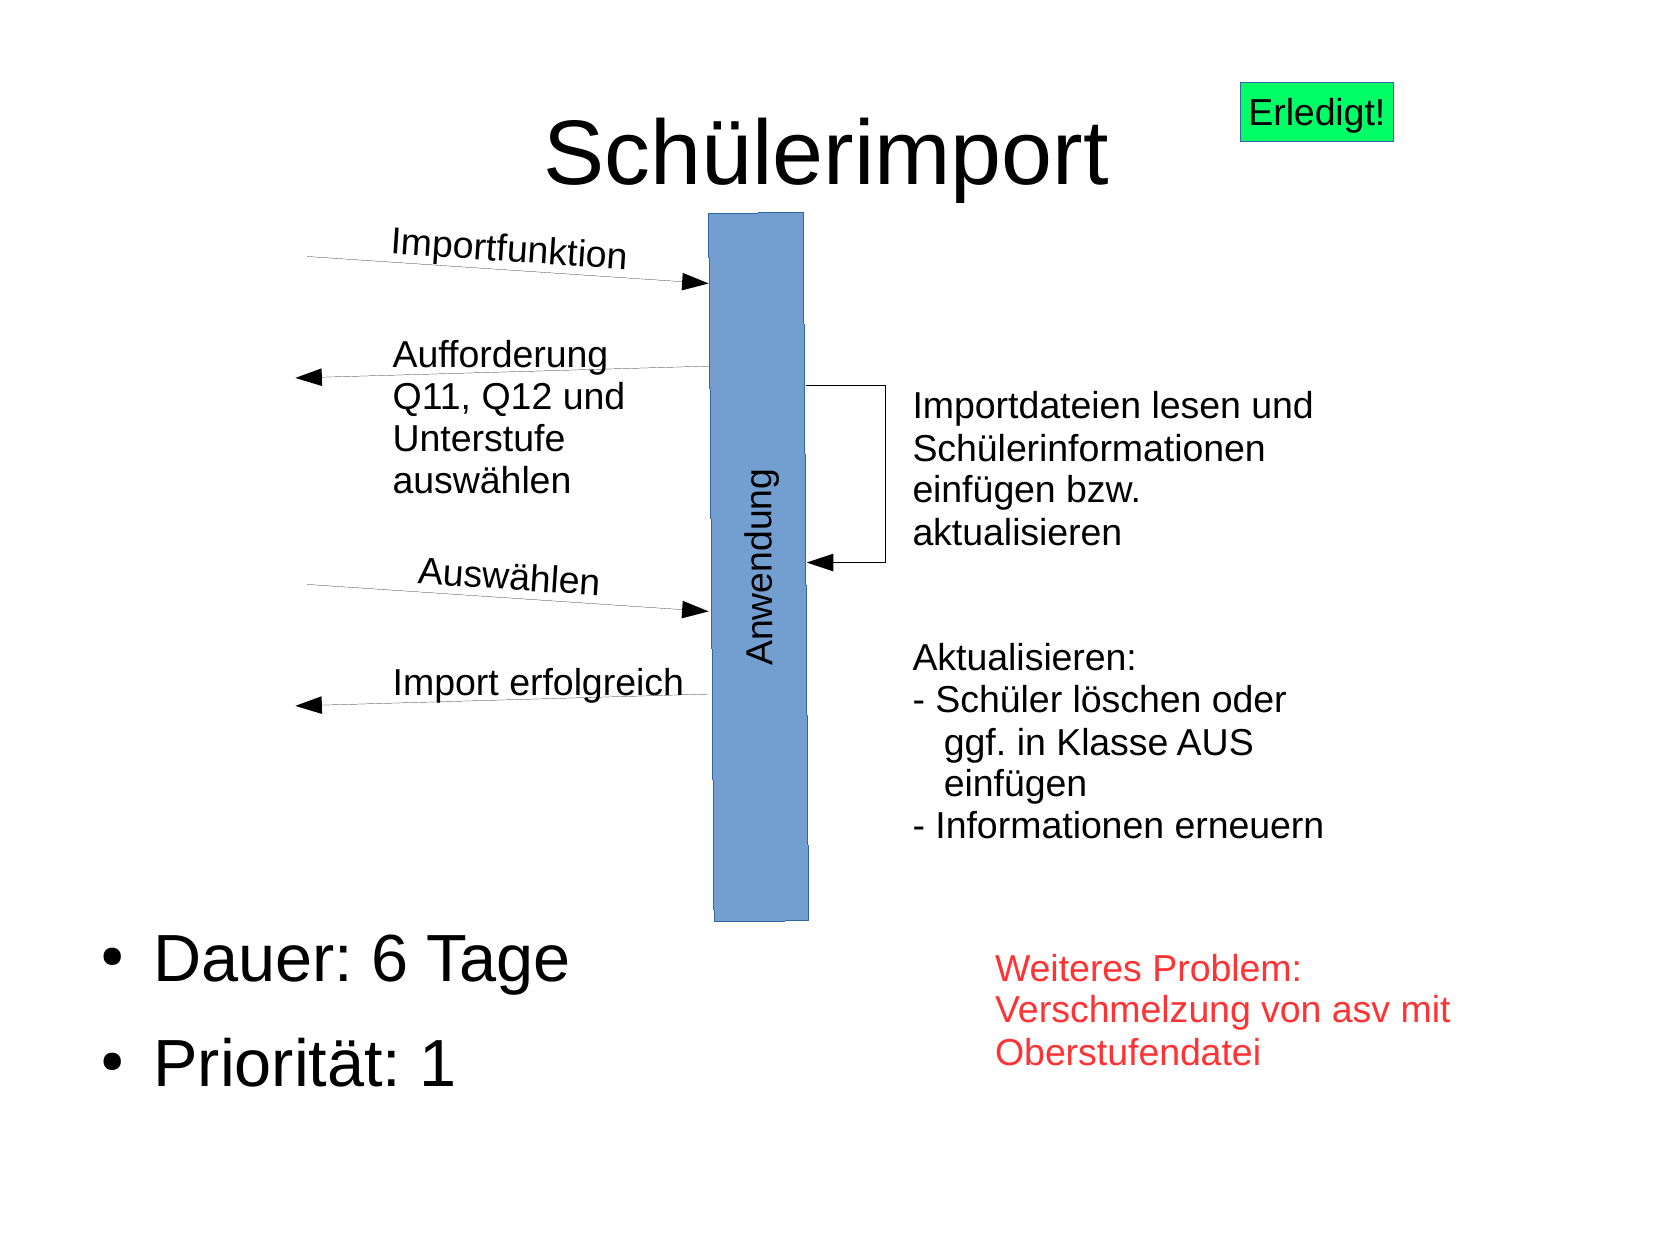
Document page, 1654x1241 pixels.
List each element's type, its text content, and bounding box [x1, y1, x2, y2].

text_box Weiteres Problem: Verschmelzung von asv mit Oberstufendatei [980, 897, 1548, 1123]
text_box Anwendung [708, 212, 809, 921]
list Dauer: 6 Tage Priorität: 1 [82, 921, 1571, 1146]
title Schülerimport [82, 49, 1571, 257]
text_box Import erfolgreich [377, 654, 709, 754]
text_box Erledigt! [1240, 82, 1394, 142]
text_box Importdateien lesen und Schülerinformationen einfügen bzw. aktualisieren Aktualisieren: - Schüler löschen oder ggf. in Klasse AUS einfügen - Informationen erneuern [897, 377, 1371, 855]
text_box Aufforderung Q11, Q12 und Unterstufe auswählen [377, 326, 709, 510]
